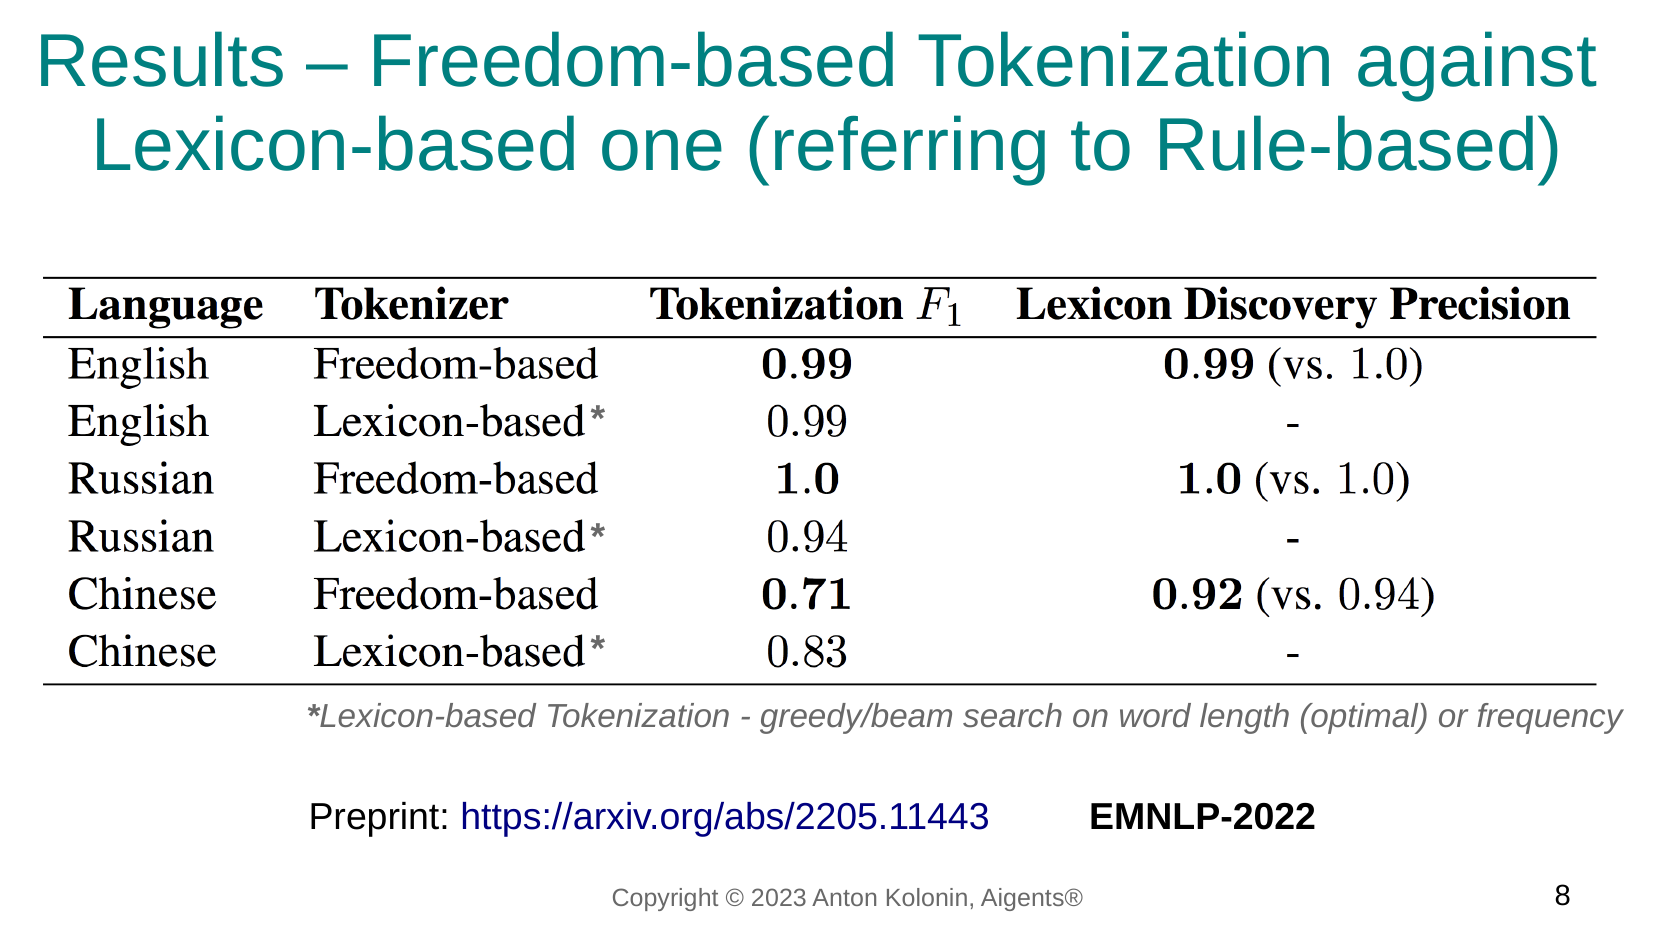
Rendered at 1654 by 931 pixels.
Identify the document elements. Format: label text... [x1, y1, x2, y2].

text_box * [574, 390, 625, 447]
text_box Results – Freedom-based Tokenization against Lexicon-based one (referring to Rule-based) [0, 33, 1630, 170]
text_box *Lexicon-based Tokenization - greedy/beam search on word length (optimal) or frequency [291, 690, 1649, 742]
text_box Preprint: https://arxiv.org/abs/2205.11443 [293, 788, 1005, 845]
text_box EMNLP-2022 [1074, 788, 1331, 845]
picture [30, 262, 1610, 700]
text_box * [574, 620, 625, 678]
text_box * [574, 508, 625, 565]
